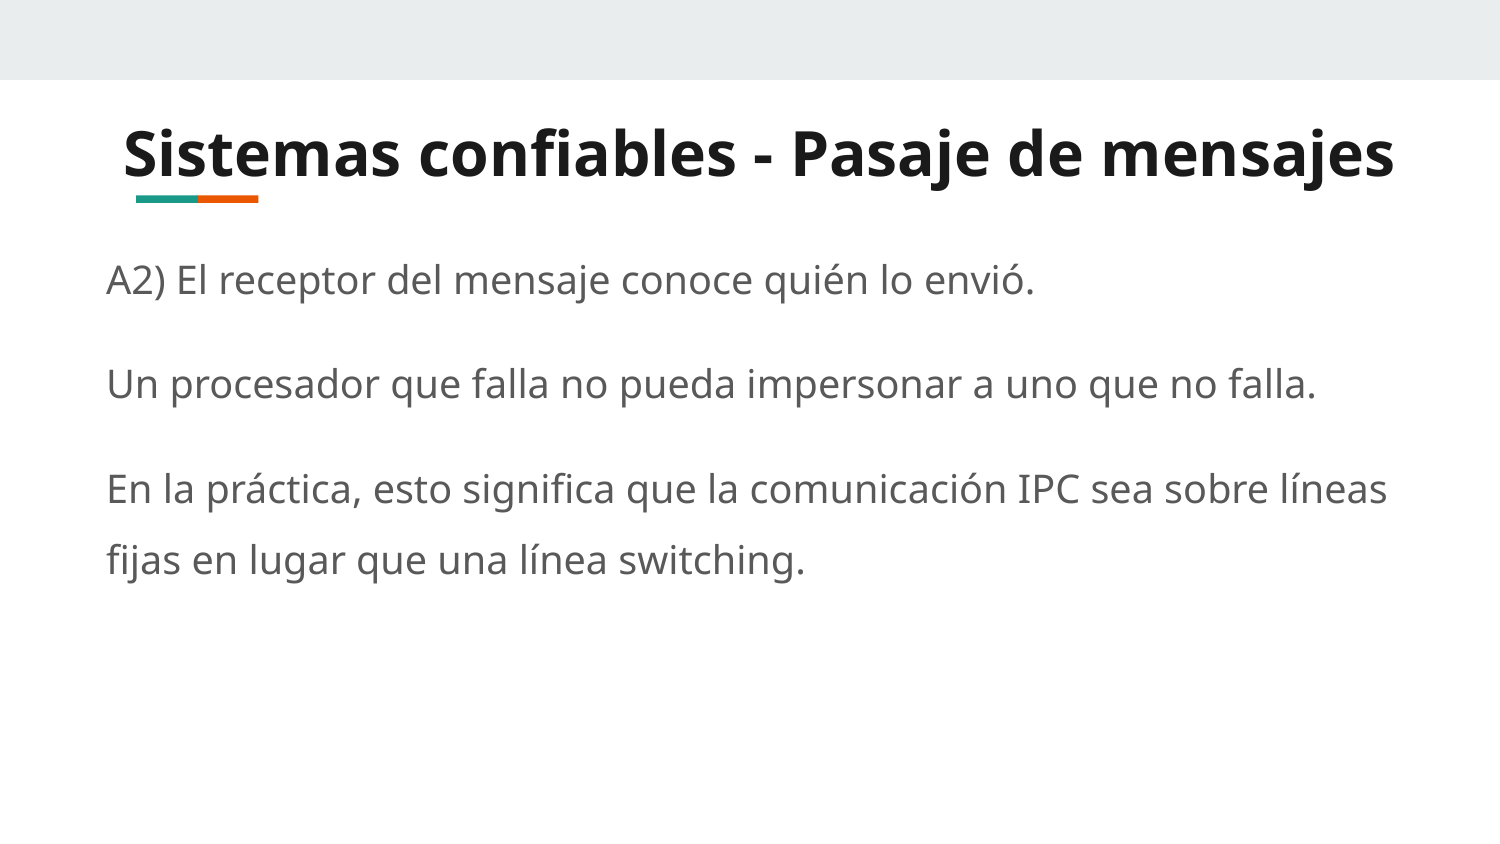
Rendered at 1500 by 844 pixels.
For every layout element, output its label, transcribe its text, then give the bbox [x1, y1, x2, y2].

list A2) El receptor del mensaje conoce quién lo envió. Un procesador que falla no pueda impersonar a uno que no falla. En la práctica, esto significa que la comunicación IPC sea sobre líneas fijas en lugar que una línea switching. [16, 216, 1484, 810]
title Sistemas confiables - Pasaje de mensajes [108, 99, 1500, 188]
